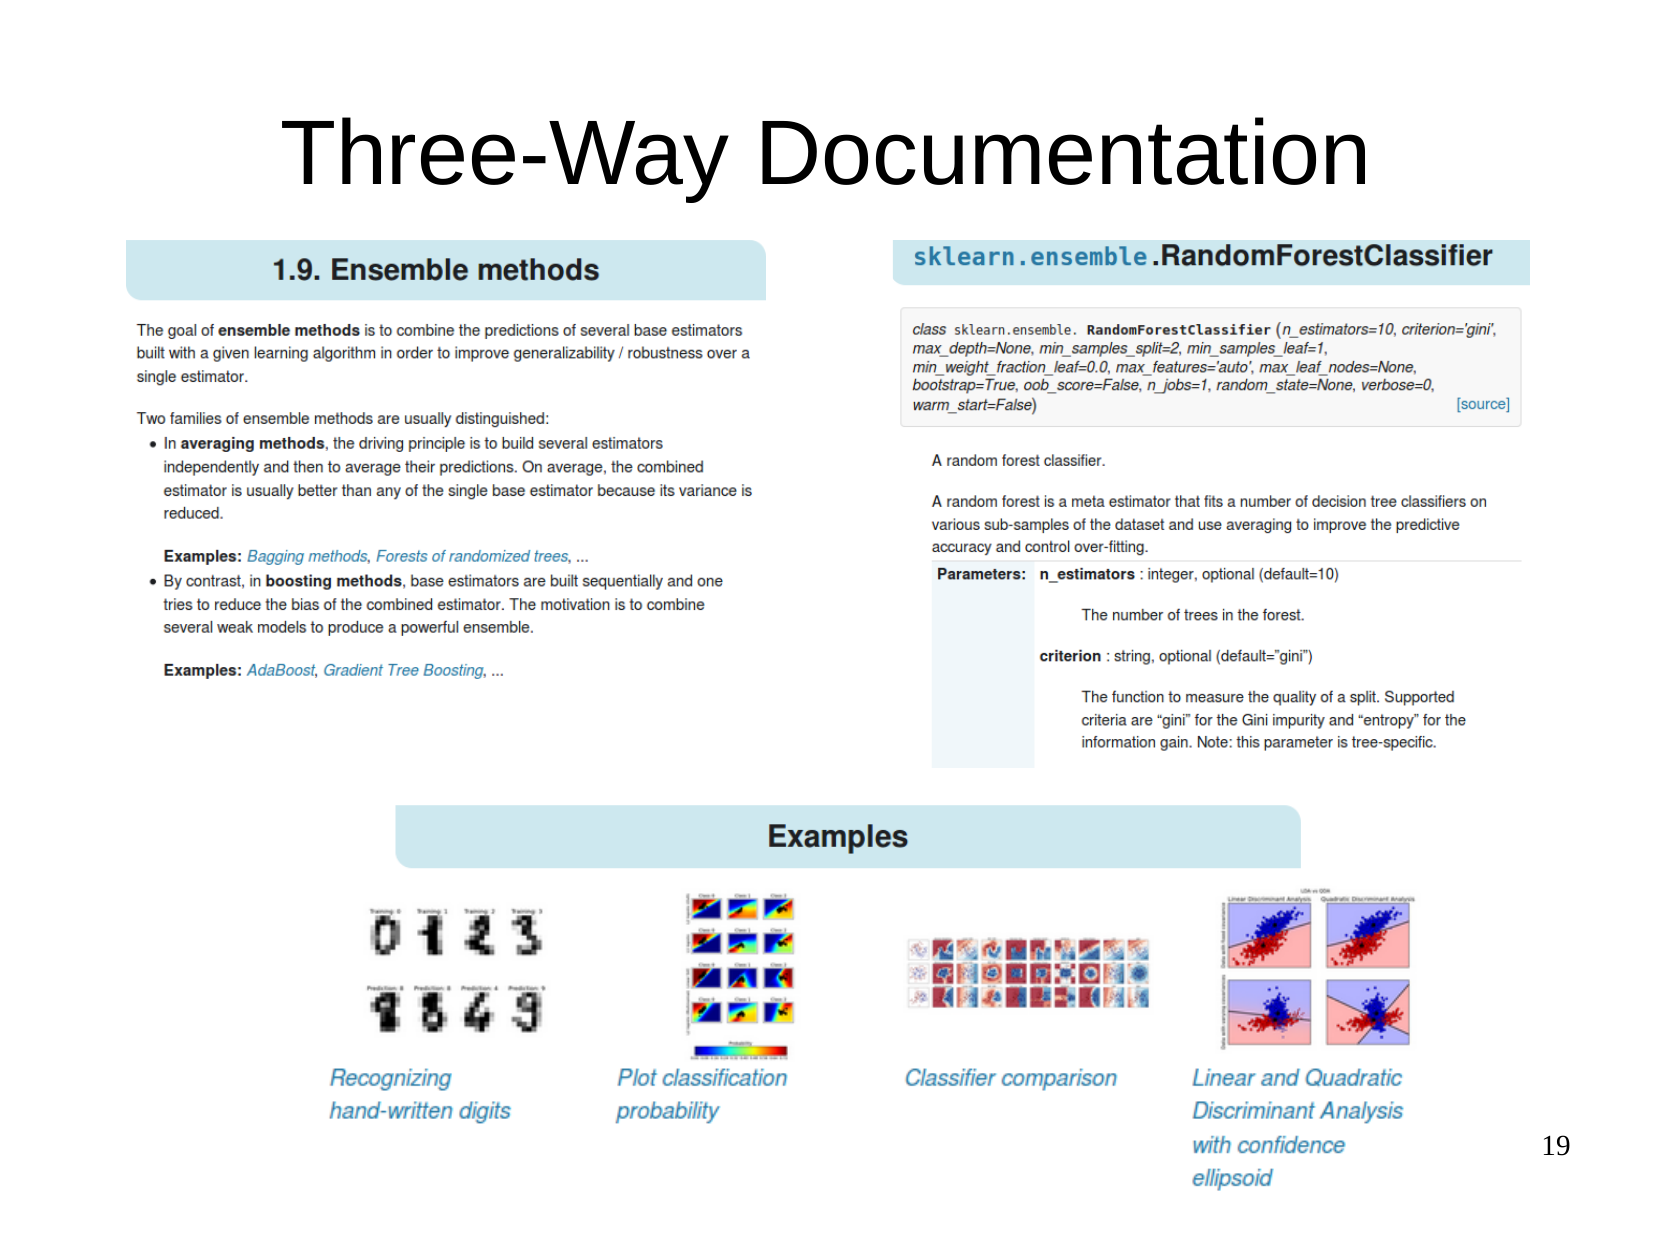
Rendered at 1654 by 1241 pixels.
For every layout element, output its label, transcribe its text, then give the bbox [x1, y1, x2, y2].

picture [255, 794, 1510, 1231]
picture [126, 239, 766, 694]
picture [892, 240, 1531, 768]
title Three-Way Documentation [82, 49, 1571, 257]
